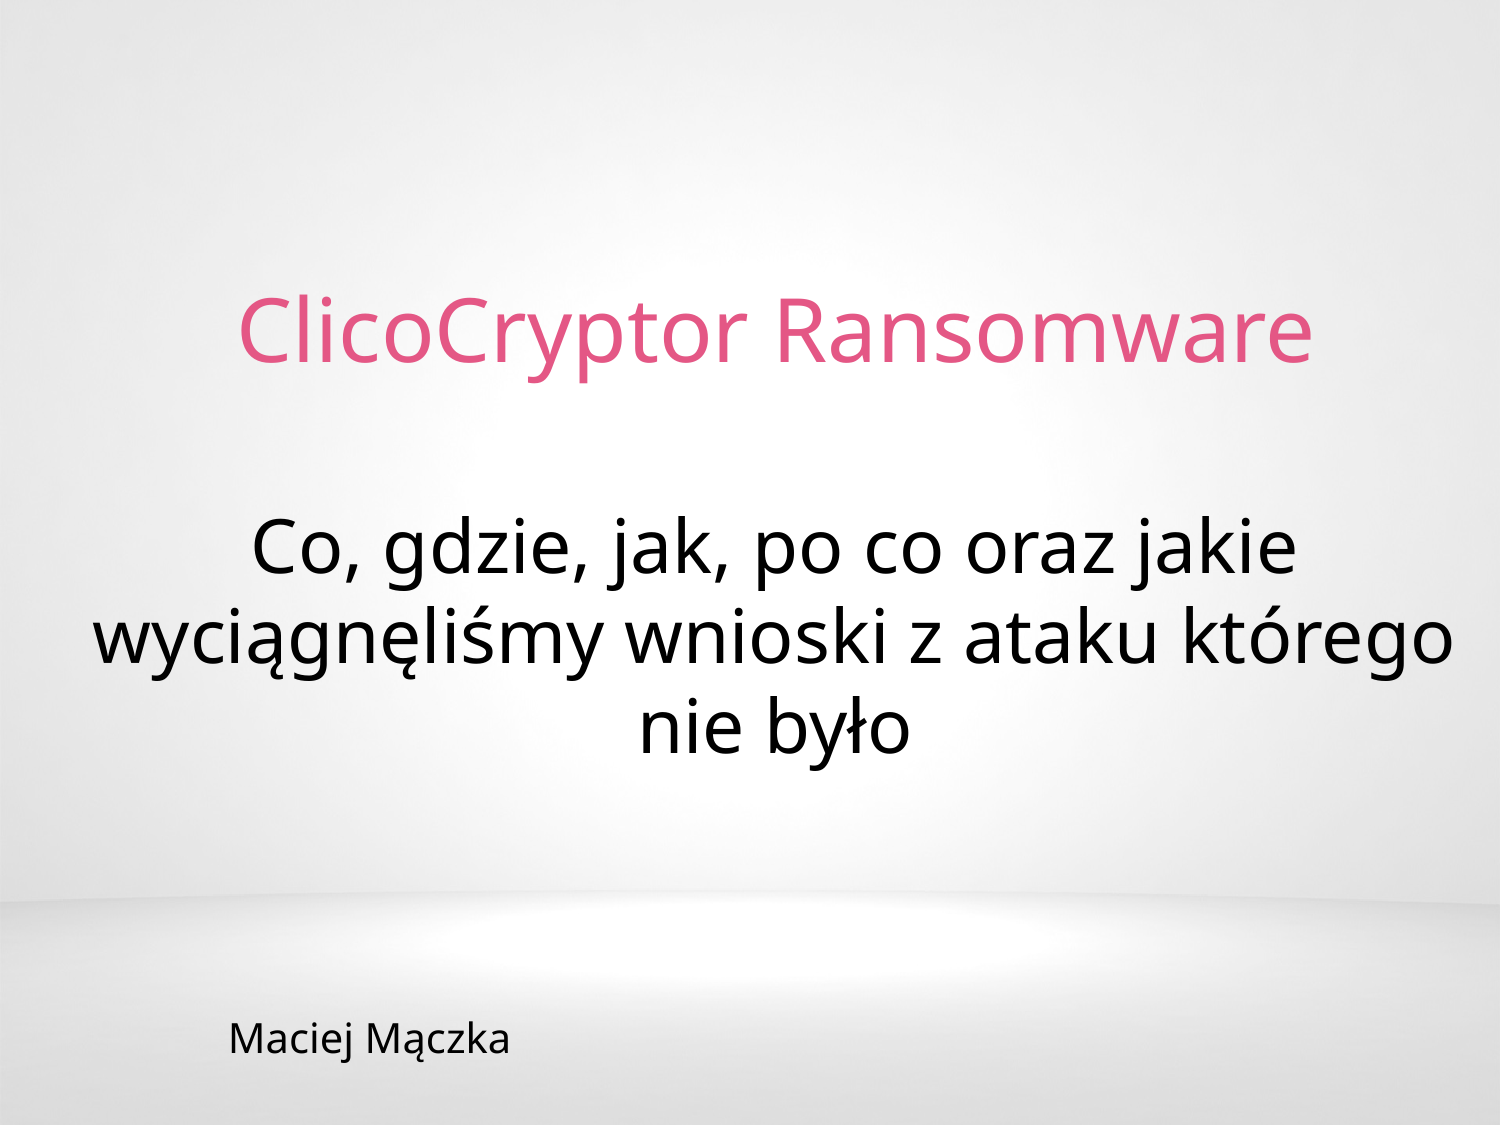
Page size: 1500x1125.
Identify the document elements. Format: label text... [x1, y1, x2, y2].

text_box Co, gdzie, jak, po co oraz jakie wyciągnęliśmy wnioski z ataku którego nie było [24, 454, 1500, 812]
text_box ClicoCryptor Ransomware [101, 233, 1452, 421]
title Maciej Mączka [0, 987, 750, 1086]
picture [0, 0, 1500, 1125]
